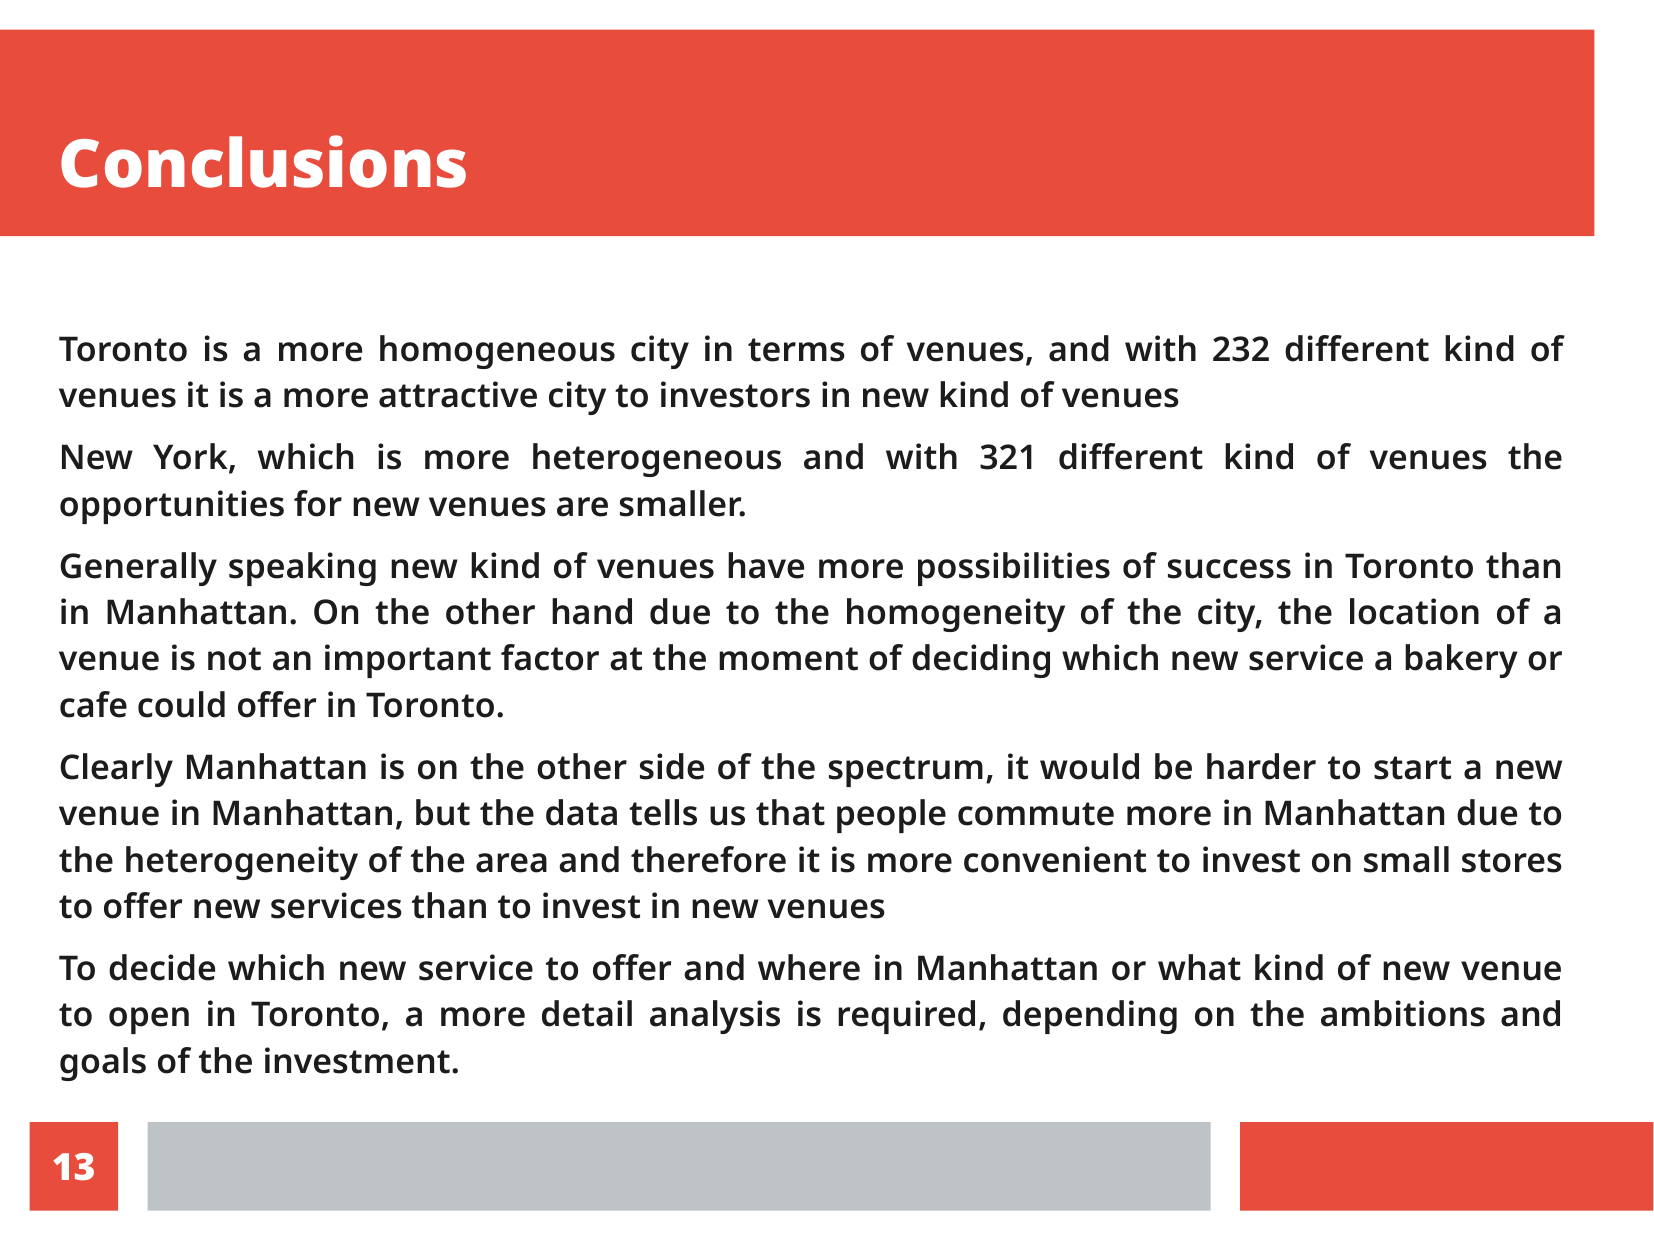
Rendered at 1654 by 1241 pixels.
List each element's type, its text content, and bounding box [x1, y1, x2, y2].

title Conclusions [59, 59, 1595, 207]
list Toronto is a more homogeneous city in terms of venues, and with 232 different kind of venues it is a more attractive city to investors in new kind of venues New York, which is more heterogeneous and with 321 different kind of venues the opportunities for new venues are smaller. Generally speaking new kind of venues have more possibilities of success in Toronto than in Manhattan. On the other hand due to the homogeneity of the city, the location of a venue is not an important factor at the moment of deciding which new service a bakery or cafe could offer in Toronto. Clearly Manhattan is on the other side of the spectrum, it would be harder to start a new venue in Manhattan, but the data tells us that people commute more in Manhattan due to the heterogeneity of the area and therefore it is more convenient to invest on small stores to offer new services than to invest in new venues To decide which new service to offer and where in Manhattan or what kind of new venue to open in Toronto, a more detail analysis is required, depending on the ambitions and goals of the investment. [59, 324, 1565, 1093]
